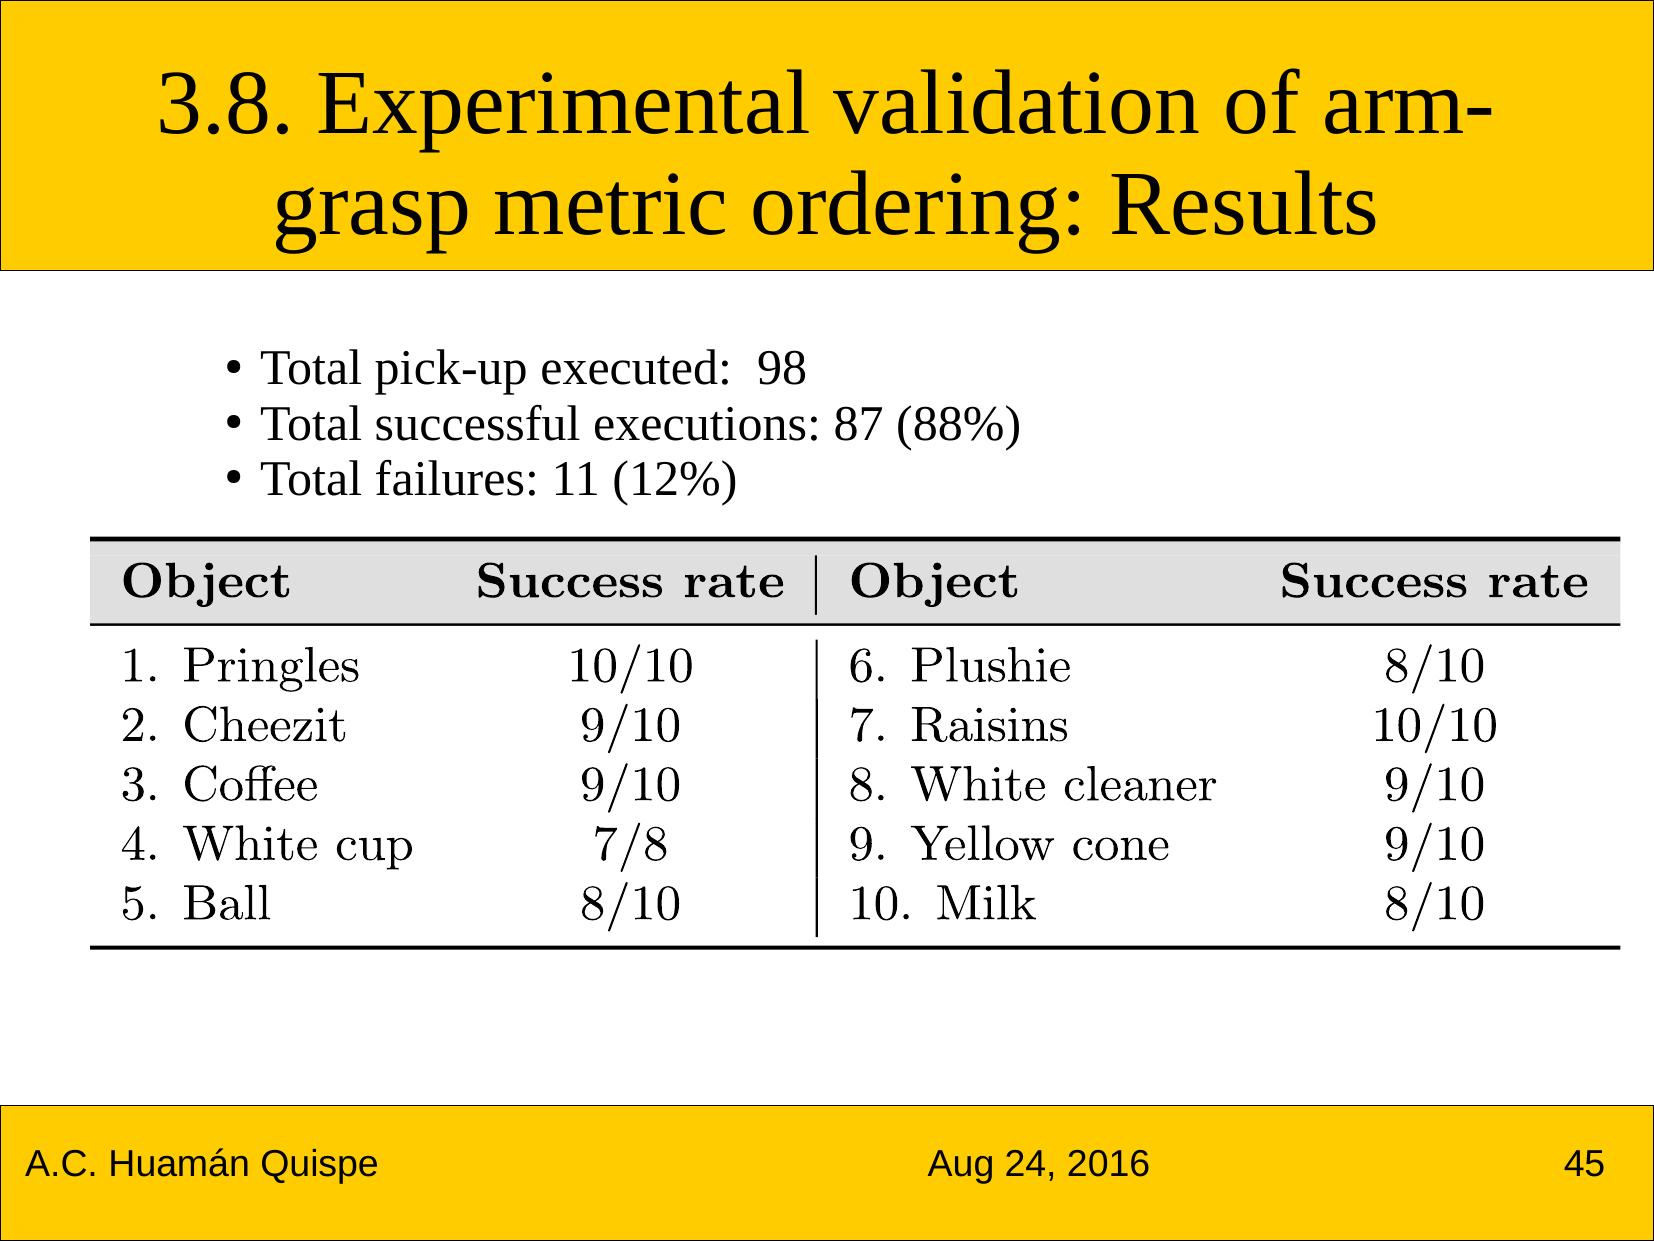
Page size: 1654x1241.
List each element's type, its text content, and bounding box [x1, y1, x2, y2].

text_box [90, 536, 1621, 950]
title 3.8. Experimental validation of arm-grasp metric ordering: Results [82, 49, 1572, 257]
text_box Total pick-up executed: 98 Total successful executions: 87 (88%) Total failures: 11 (12%) [210, 333, 1486, 516]
